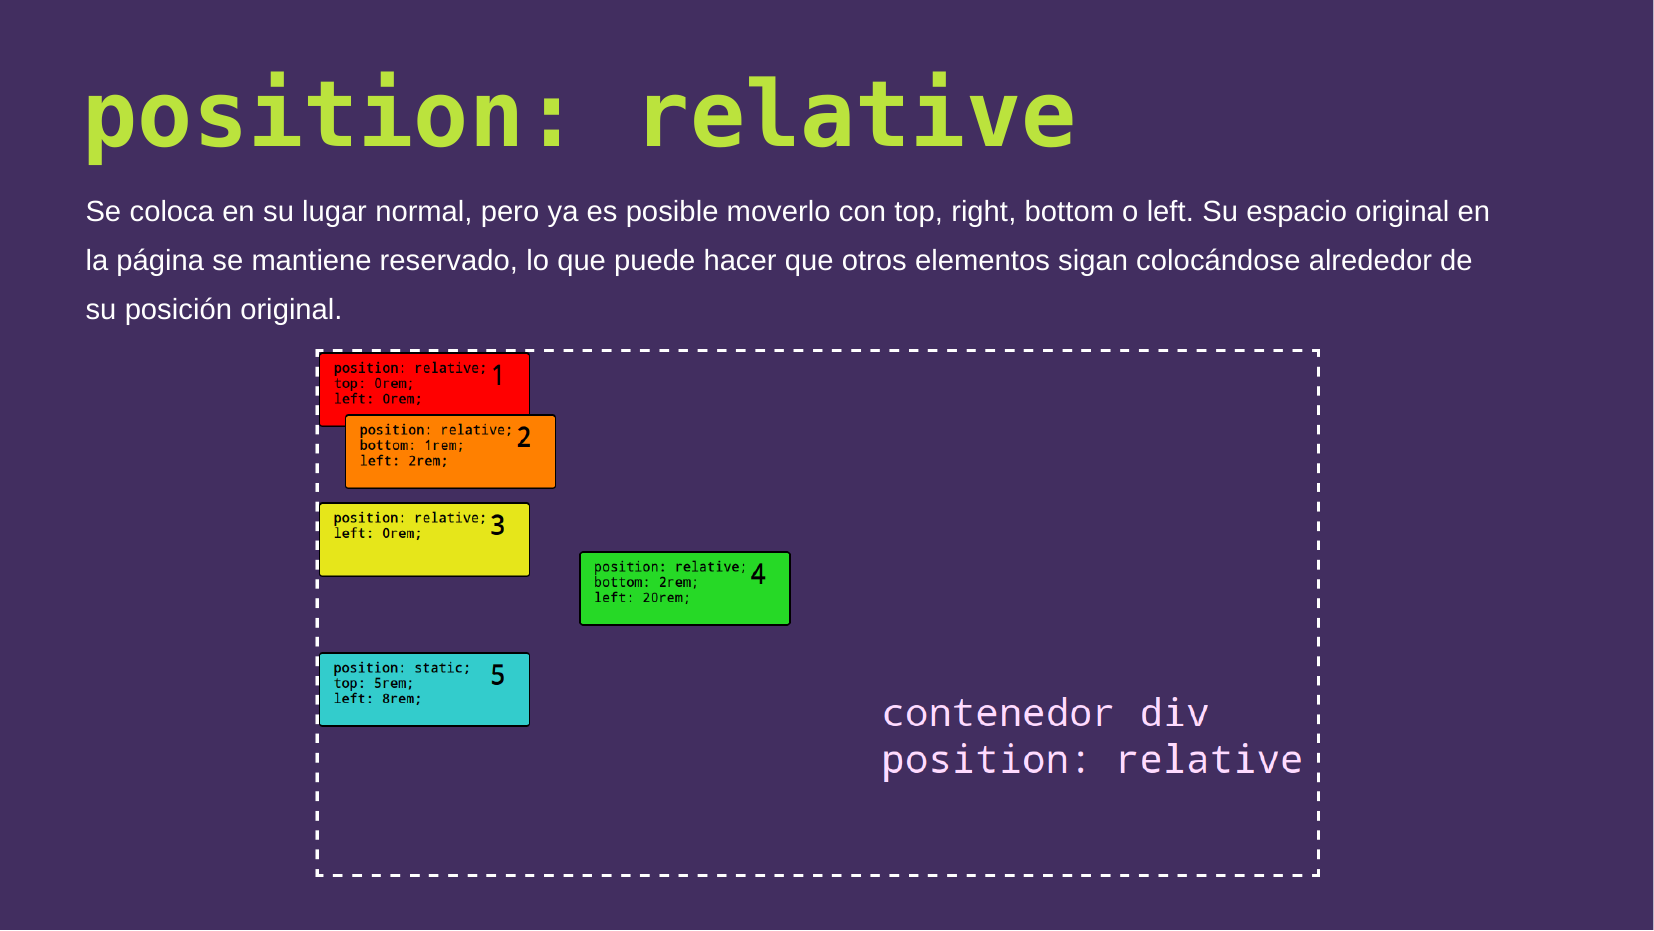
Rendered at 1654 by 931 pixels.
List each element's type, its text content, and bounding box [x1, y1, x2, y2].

text_box Se coloca en su lugar normal, pero ya es posible moverlo con top, right, bottom o left. Su espacio original en la página se mantiene reservado, lo que puede hacer que otros elementos sigan colocándose alrededor de su posición original. [85, 178, 1515, 405]
picture [302, 405, 1339, 892]
title position: relative [82, 37, 1571, 193]
